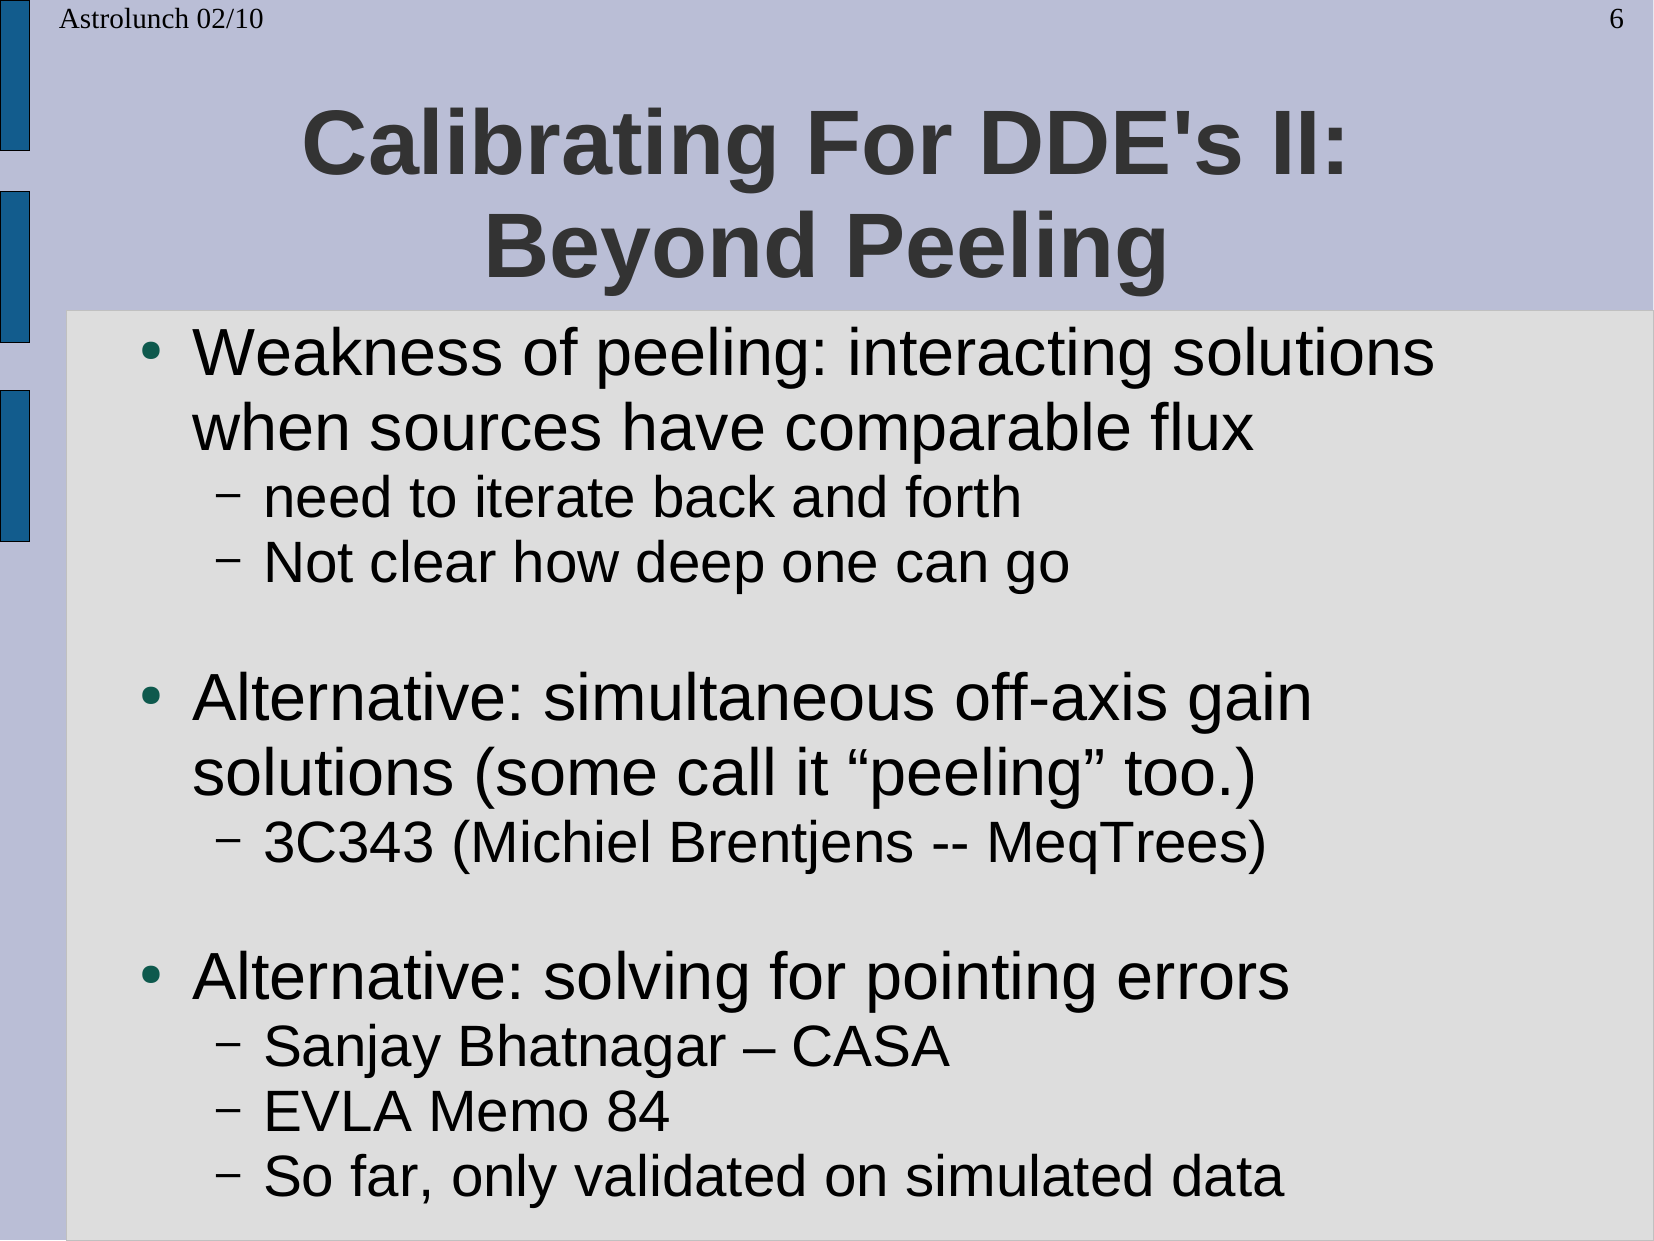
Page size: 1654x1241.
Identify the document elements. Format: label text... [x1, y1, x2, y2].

title Calibrating For DDE's II: Beyond Peeling [121, 91, 1534, 299]
list Weakness of peeling: interacting solutions when sources have comparable flux need to iterate back and forth Not clear how deep one can go Alternative: simultaneous off-axis gain solutions (some call it “peeling” too.) 3C343 (Michiel Brentjens -- MeqTrees) Alternative: solving for pointing errors Sanjay Bhatnagar – CASA EVLA Memo 84 So far, only validated on simulated data [121, 315, 1534, 1210]
